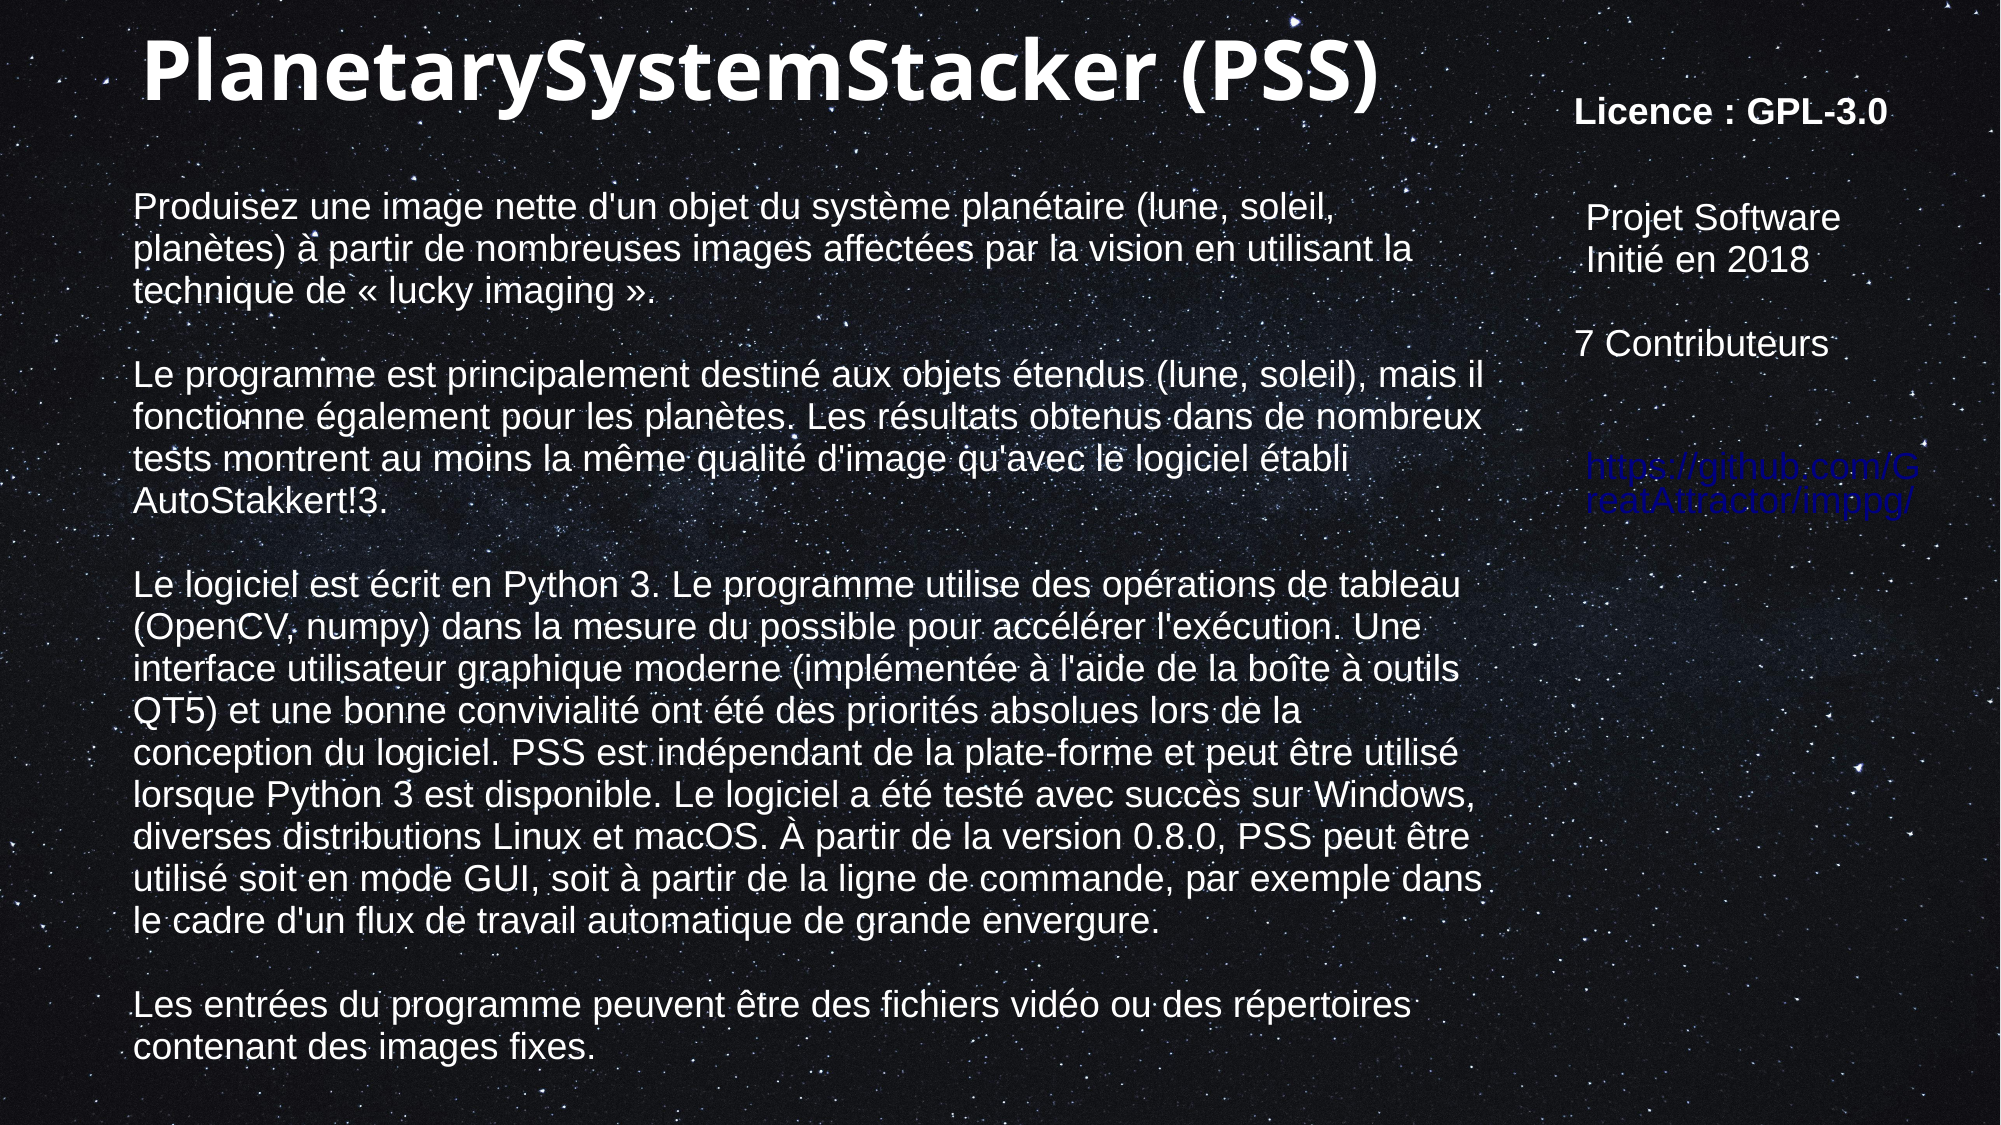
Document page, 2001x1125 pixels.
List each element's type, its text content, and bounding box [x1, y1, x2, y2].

picture [0, 0, 2001, 1125]
text_box 7 Contributeurs [1559, 314, 1949, 414]
text_box Produisez une image nette d'un objet du système planétaire (lune, soleil, planètes) à partir de nombreuses images affectées par la vision en utilisant la technique de « lucky imaging ». Le programme est principalement destiné aux objets étendus (lune, soleil), mais il fonctionne également pour les planètes. Les résultats obtenus dans de nombreux tests montrent au moins la même qualité d'image qu'avec le logiciel établi AutoStakkert!3. Le logiciel est écrit en Python 3. Le programme utilise des opérations de tableau (OpenCV, numpy) dans la mesure du possible pour accélérer l'exécution. Une interface utilisateur graphique moderne (implémentée à l'aide de la boîte à outils QT5) et une bonne convivialité ont été des priorités absolues lors de la conception du logiciel. PSS est indépendant de la plate-forme et peut être utilisé lorsque Python 3 est disponible. Le logiciel a été testé avec succès sur Windows, diverses distributions Linux et macOS. À partir de la version 0.8.0, PSS peut être utilisé soit en mode GUI, soit à partir de la ligne de commande, par exemple dans le cadre d'un flux de travail automatique de grande envergure. Les entrées du programme peuvent être des fichiers vidéo ou des répertoires contenant des images fixes. [118, 178, 1505, 1075]
title PlanetarySystemStacker (PSS) [125, 0, 1430, 178]
text_box Projet Software Initié en 2018 [1570, 188, 1902, 314]
text_box https://github.com/GreatAttractor/imppg/ [1570, 437, 1938, 579]
text_box Licence : GPL-3.0 [1559, 82, 1961, 182]
